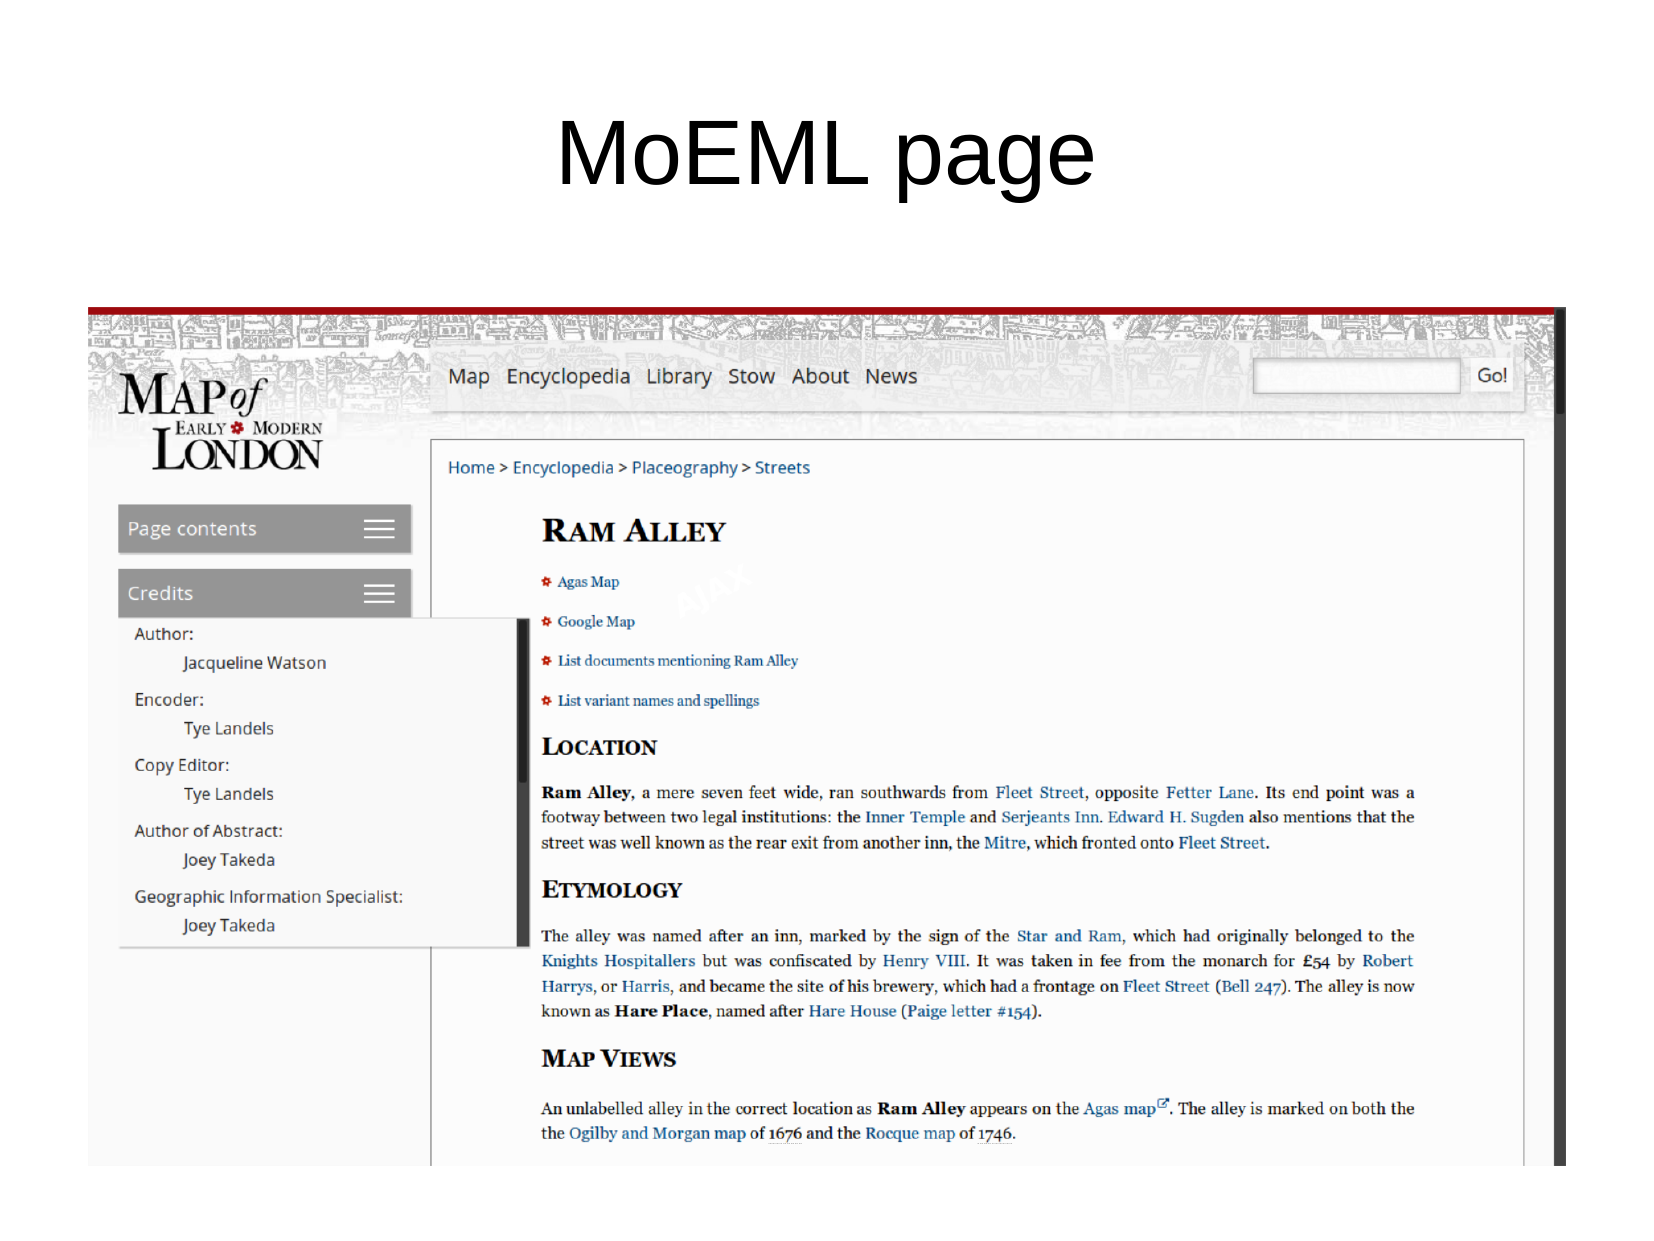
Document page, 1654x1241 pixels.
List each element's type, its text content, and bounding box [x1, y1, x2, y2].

picture [88, 307, 1566, 1166]
title MoEML page [82, 49, 1571, 257]
